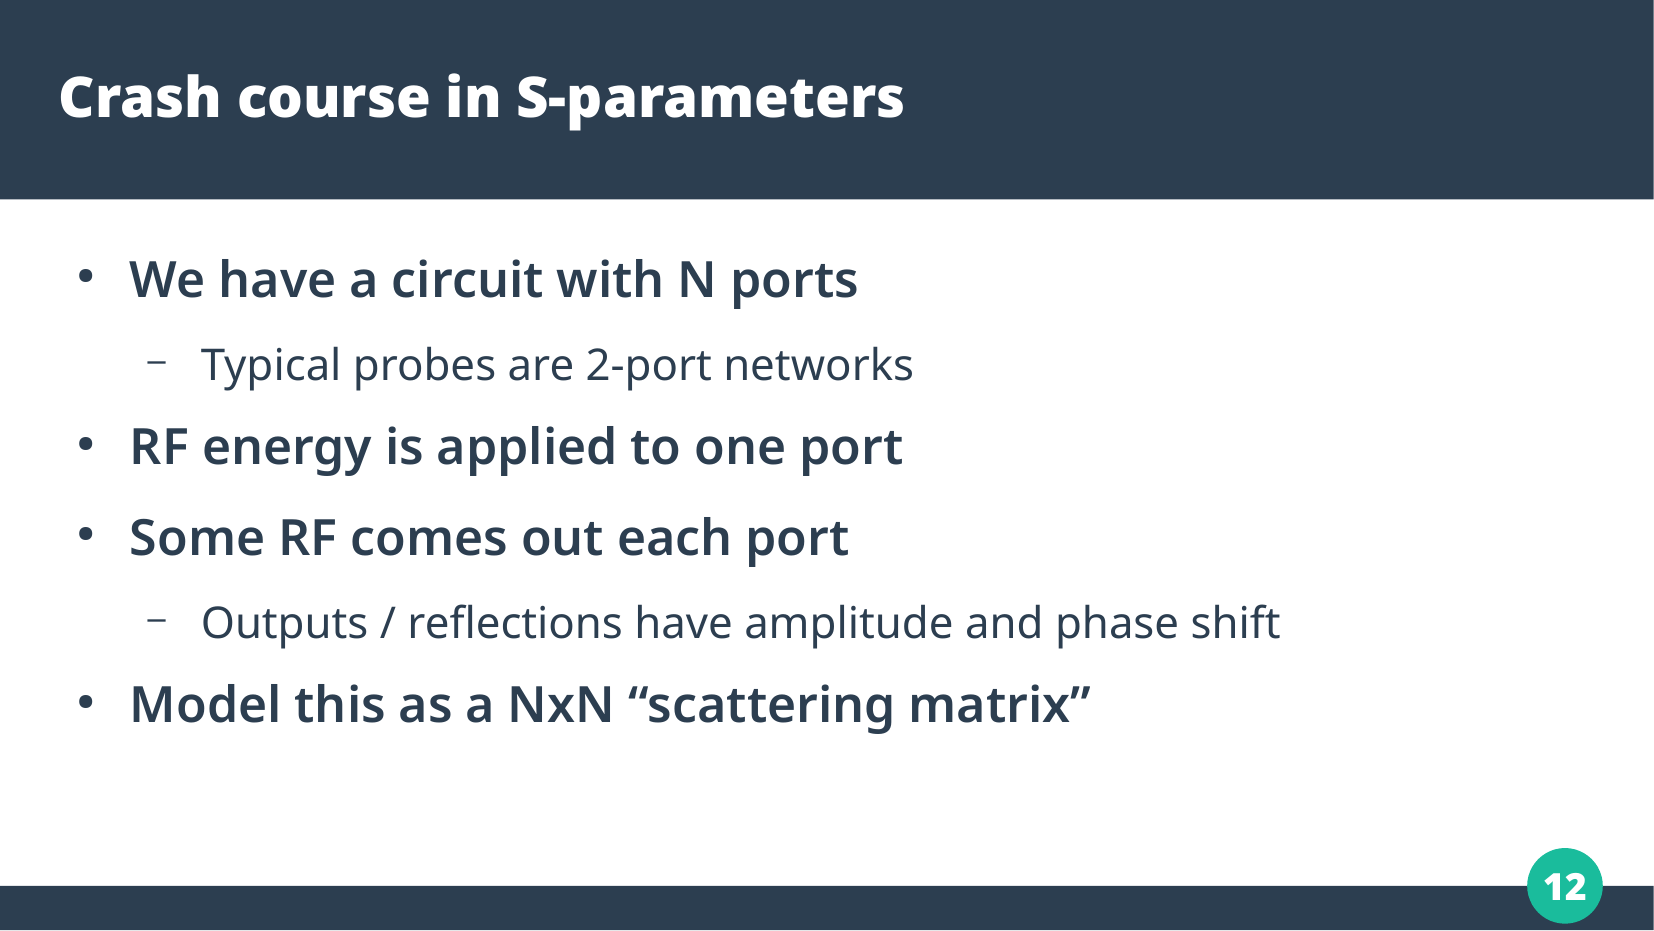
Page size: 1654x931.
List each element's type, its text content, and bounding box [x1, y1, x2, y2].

title Crash course in S-parameters [59, 37, 1595, 155]
list We have a circuit with N ports Typical probes are 2-port networks RF energy is applied to one port Some RF comes out each port Outputs / reflections have amplitude and phase shift Model this as a NxN “scattering matrix” [59, 243, 1595, 864]
